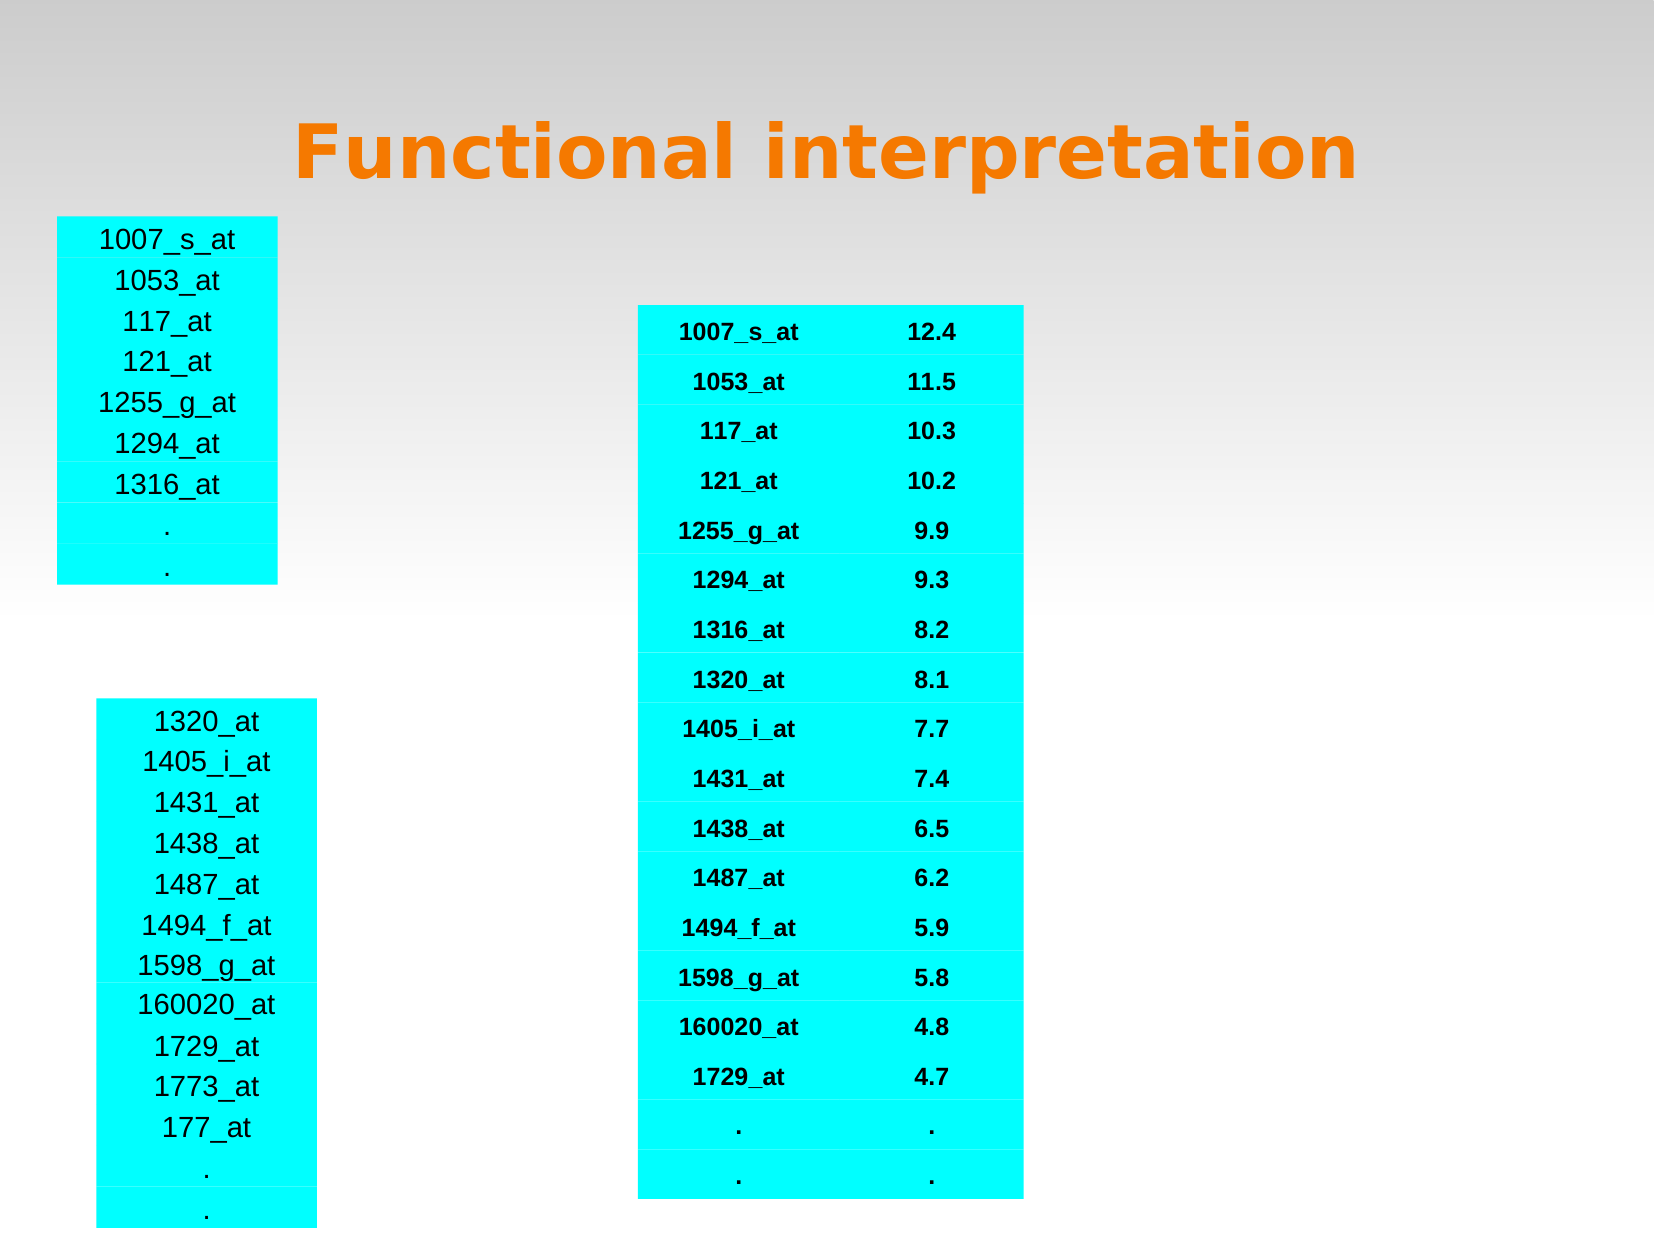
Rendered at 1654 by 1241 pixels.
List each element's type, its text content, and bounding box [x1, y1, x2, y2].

text_box 1773_at [96, 1065, 317, 1105]
text_box 8.2 [840, 604, 1024, 653]
text_box . [840, 1100, 1024, 1150]
text_box 1007_s_at [57, 216, 278, 258]
text_box 1294_at [57, 421, 278, 462]
text_box 9.9 [840, 504, 1024, 554]
text_box 121_at [57, 340, 278, 380]
text_box 1494_f_at [96, 904, 317, 944]
text_box 9.3 [840, 554, 1024, 604]
text_box 1316_at [57, 462, 278, 503]
text_box 6.5 [840, 802, 1024, 852]
text_box 5.8 [840, 951, 1024, 1001]
text_box 1598_g_at [637, 951, 840, 1001]
text_box 12.4 [840, 305, 1024, 355]
text_box 1294_at [637, 554, 840, 604]
text_box 4.8 [840, 1001, 1024, 1051]
text_box 1729_at [637, 1051, 840, 1100]
text_box 1438_at [637, 802, 840, 852]
text_box 1438_at [96, 822, 317, 862]
text_box . [637, 1150, 840, 1199]
text_box 1316_at [637, 604, 840, 653]
title Functional interpretation [82, 49, 1571, 257]
text_box 117_at [57, 299, 278, 340]
text_box 8.1 [840, 653, 1024, 703]
text_box . [96, 1146, 317, 1187]
text_box 1053_at [57, 258, 278, 299]
text_box . [57, 503, 278, 544]
text_box 5.9 [840, 902, 1024, 951]
text_box . [637, 1100, 840, 1150]
text_box 4.7 [840, 1051, 1024, 1100]
text_box 1431_at [637, 753, 840, 802]
text_box 7.7 [840, 703, 1024, 753]
text_box 1255_g_at [637, 504, 840, 554]
text_box . [840, 1150, 1024, 1199]
text_box 6.2 [840, 852, 1024, 902]
text_box 160020_at [637, 1001, 840, 1051]
text_box 1320_at [96, 698, 317, 740]
text_box 1729_at [96, 1024, 317, 1065]
text_box . [57, 544, 278, 585]
text_box 1431_at [96, 781, 317, 822]
text_box 1007_s_at [637, 305, 840, 355]
text_box 1405_i_at [96, 740, 317, 781]
text_box 1487_at [637, 852, 840, 902]
text_box 11.5 [840, 355, 1024, 405]
text_box 1598_g_at [96, 944, 317, 983]
text_box 1320_at [637, 653, 840, 703]
text_box 160020_at [96, 983, 317, 1024]
text_box 10.3 [840, 405, 1024, 455]
text_box 177_at [96, 1105, 317, 1146]
text_box 7.4 [840, 753, 1024, 802]
text_box 121_at [637, 455, 840, 504]
text_box . [96, 1187, 317, 1228]
text_box 1487_at [96, 862, 317, 904]
text_box 1494_f_at [637, 902, 840, 951]
text_box 1255_g_at [57, 380, 278, 421]
text_box 117_at [637, 405, 840, 455]
text_box 10.2 [840, 455, 1024, 504]
text_box 1405_i_at [637, 703, 840, 753]
text_box 1053_at [637, 355, 840, 405]
